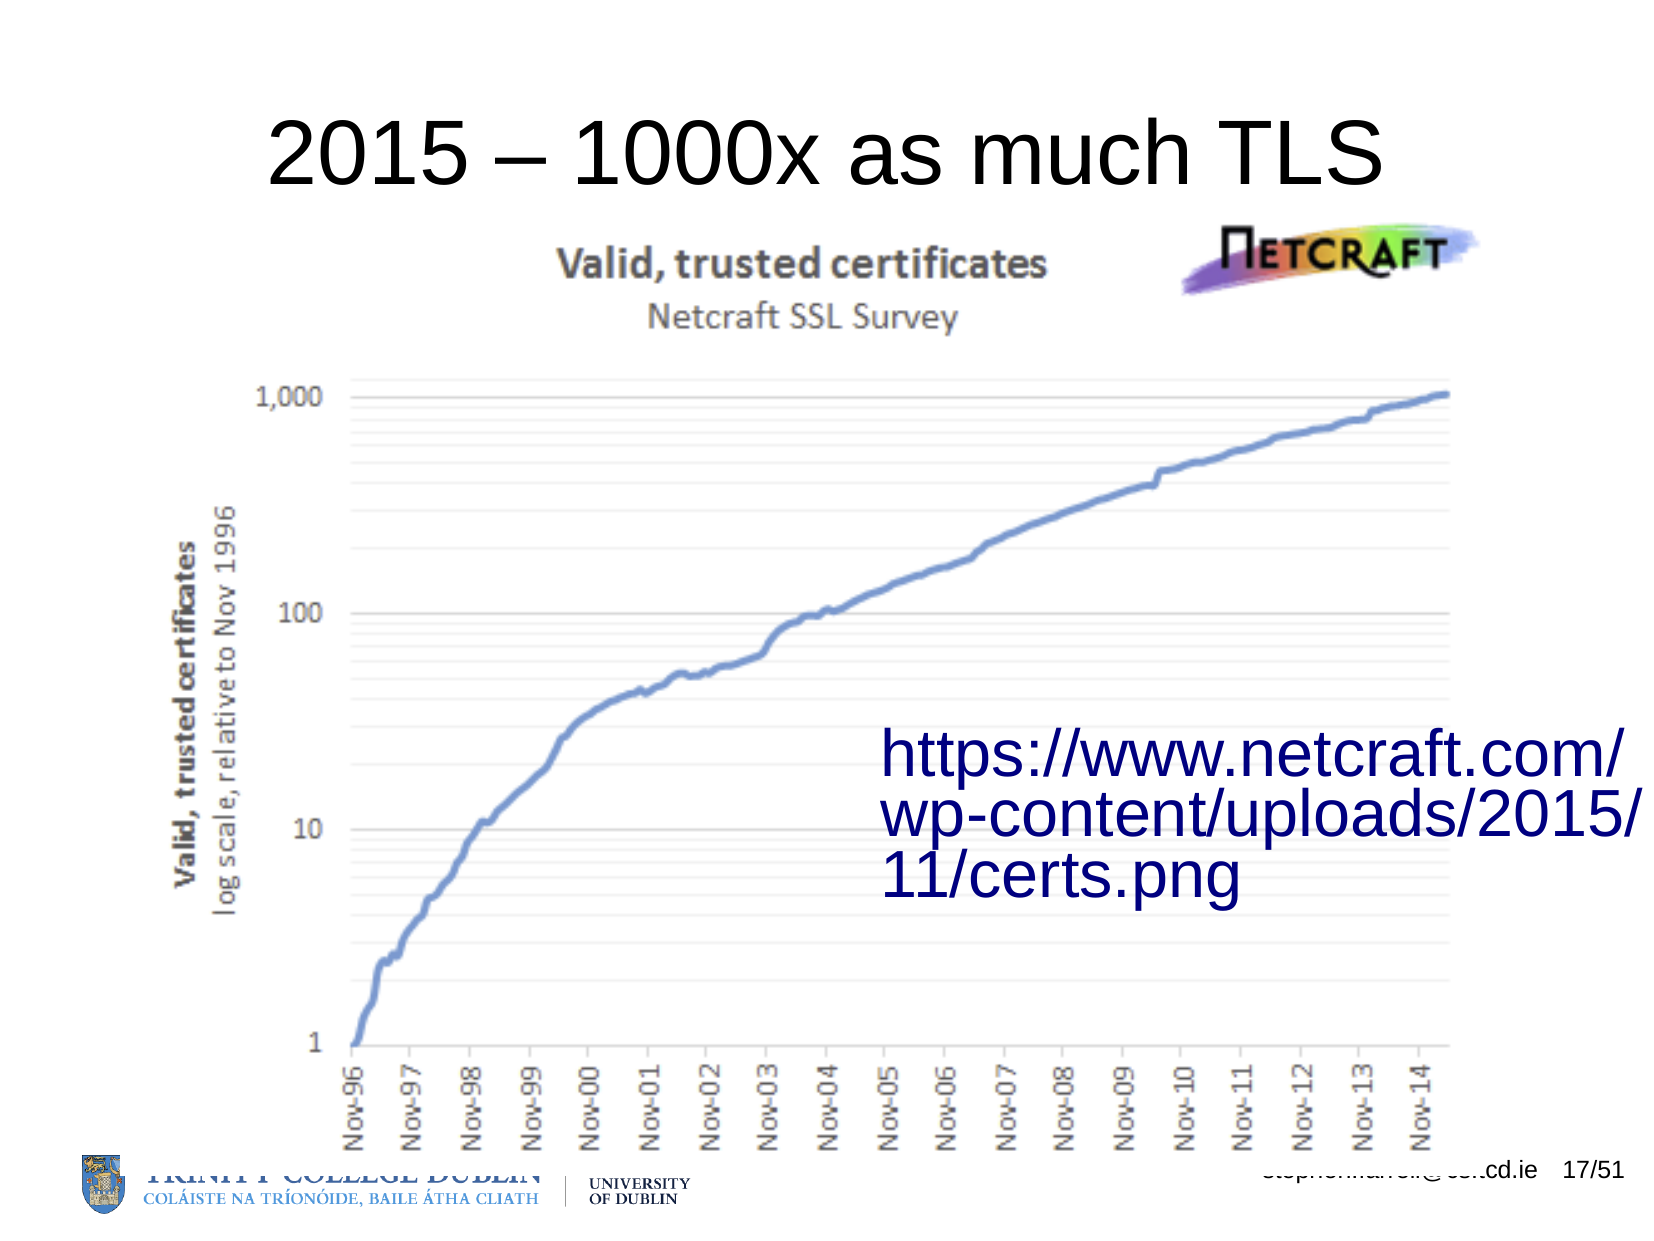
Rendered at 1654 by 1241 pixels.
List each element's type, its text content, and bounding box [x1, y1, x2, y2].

picture [82, 206, 1486, 1214]
list https://www.netcraft.com/wp-content/uploads/2015/11/certs.png [810, 715, 1651, 946]
title 2015 – 1000x as much TLS [82, 49, 1571, 257]
